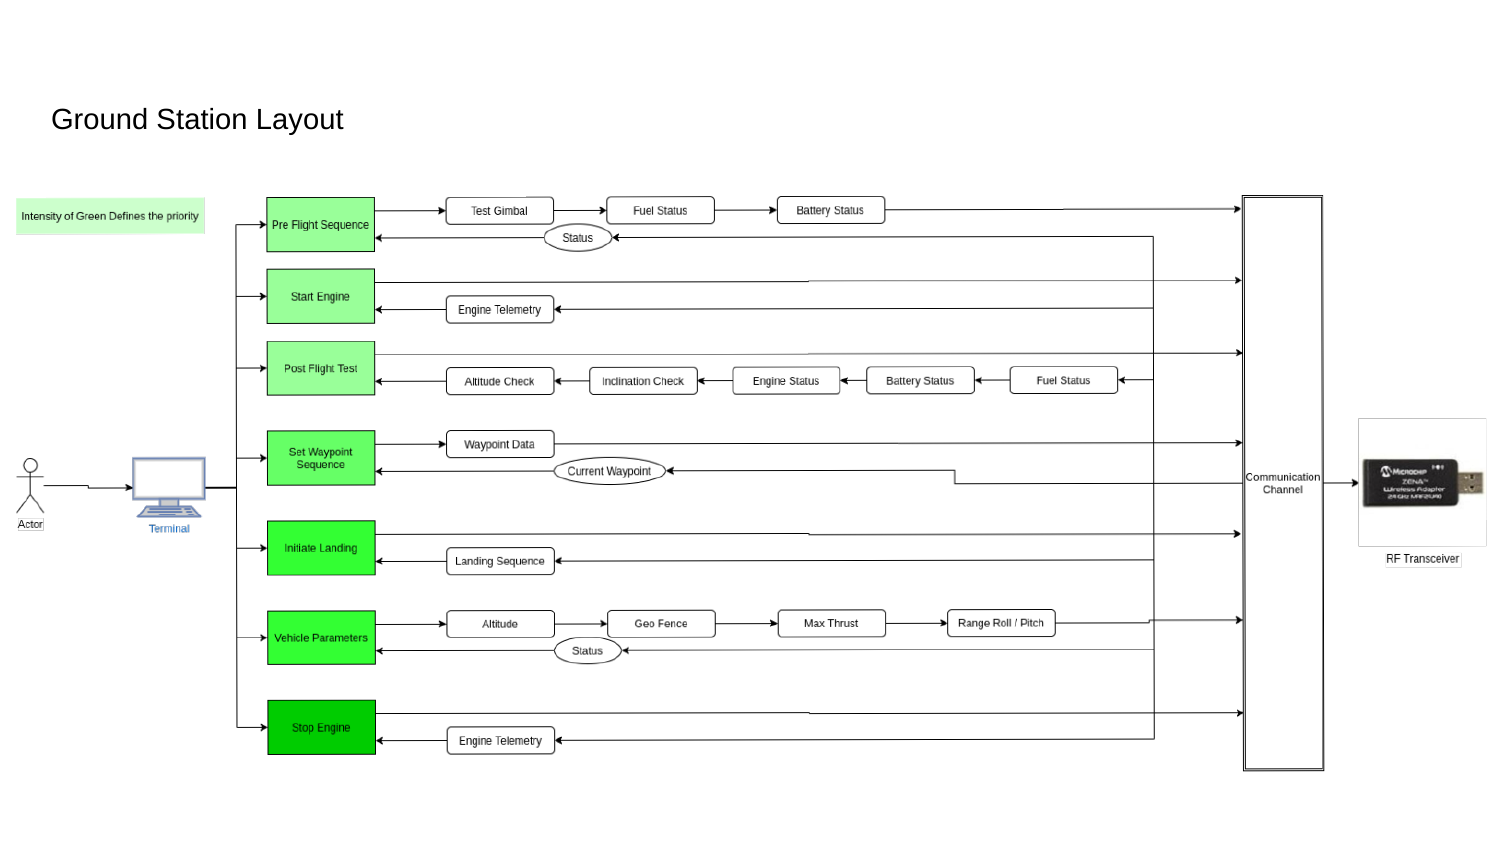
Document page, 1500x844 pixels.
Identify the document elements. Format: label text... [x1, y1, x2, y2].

title Ground Station Layout [51, 72, 1449, 167]
picture [15, 195, 1487, 773]
